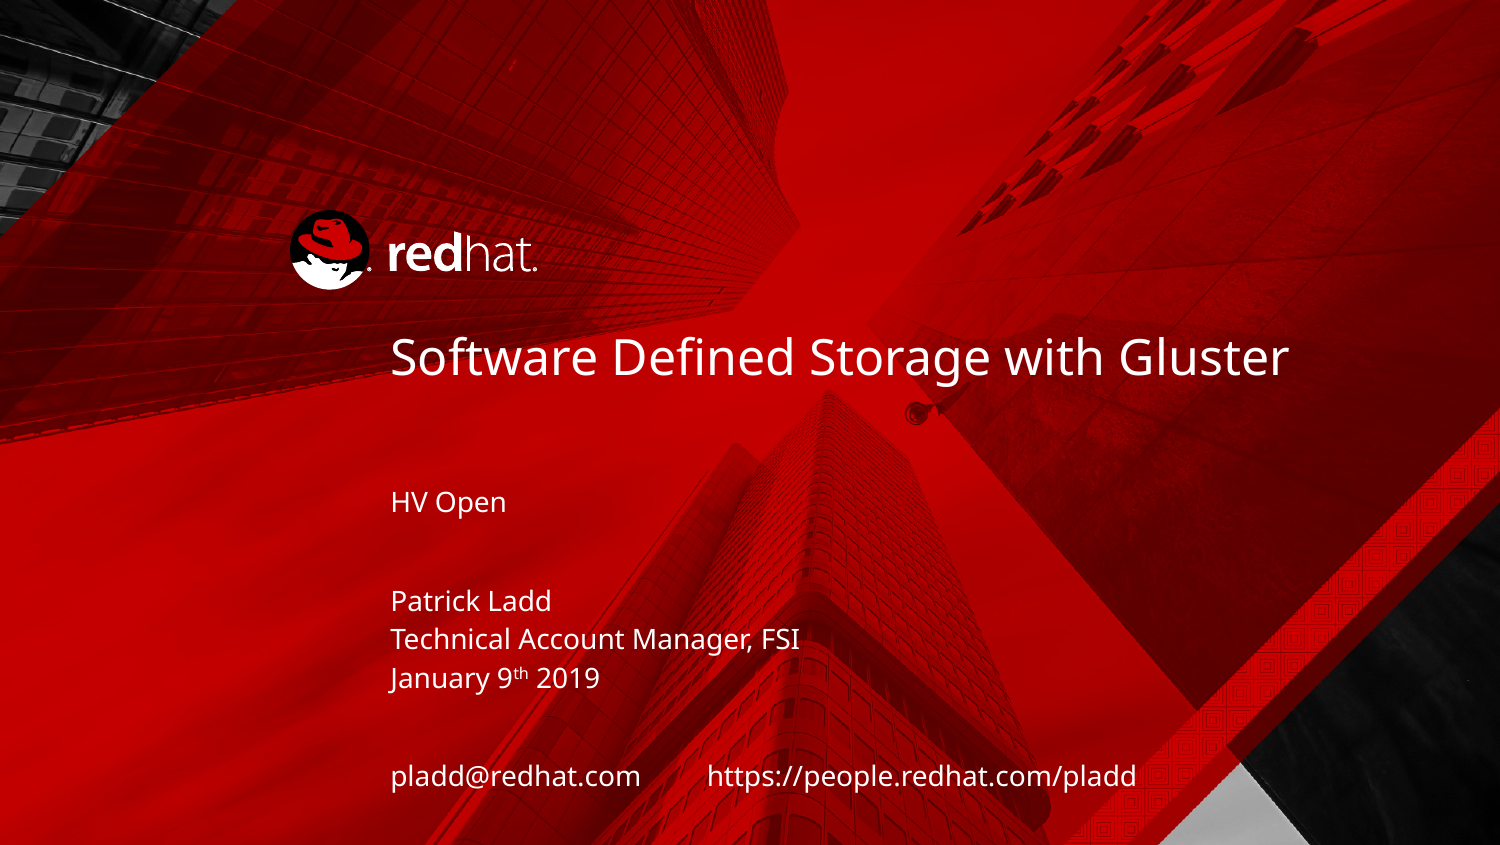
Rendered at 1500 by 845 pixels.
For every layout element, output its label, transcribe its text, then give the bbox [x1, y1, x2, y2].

title Software Defined Storage with Gluster [390, 321, 1381, 463]
picture [0, 0, 1500, 845]
list HV Open Patrick Ladd Technical Account Manager, FSI January 9th 2019 pladd@redhat.com https://people.redhat.com/pladd [390, 482, 1351, 748]
